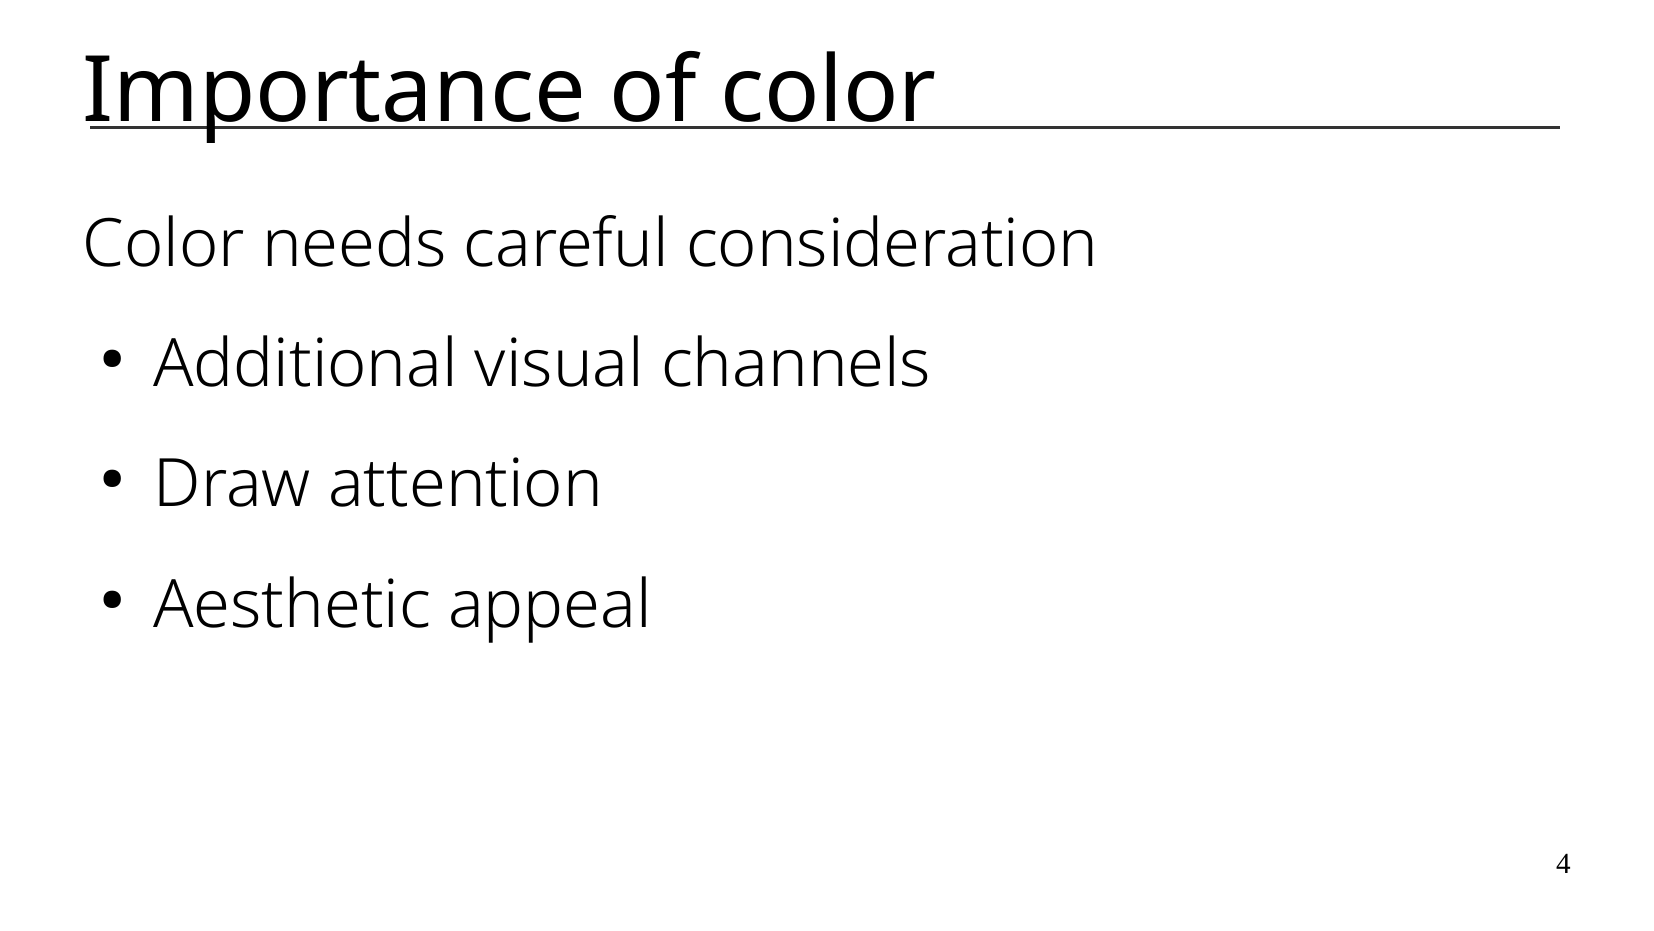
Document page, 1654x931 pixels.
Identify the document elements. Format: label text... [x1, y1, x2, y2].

title Importance of color [82, 32, 1571, 140]
list Color needs careful consideration Additional visual channels Draw attention Aesthetic appeal [82, 195, 1571, 811]
